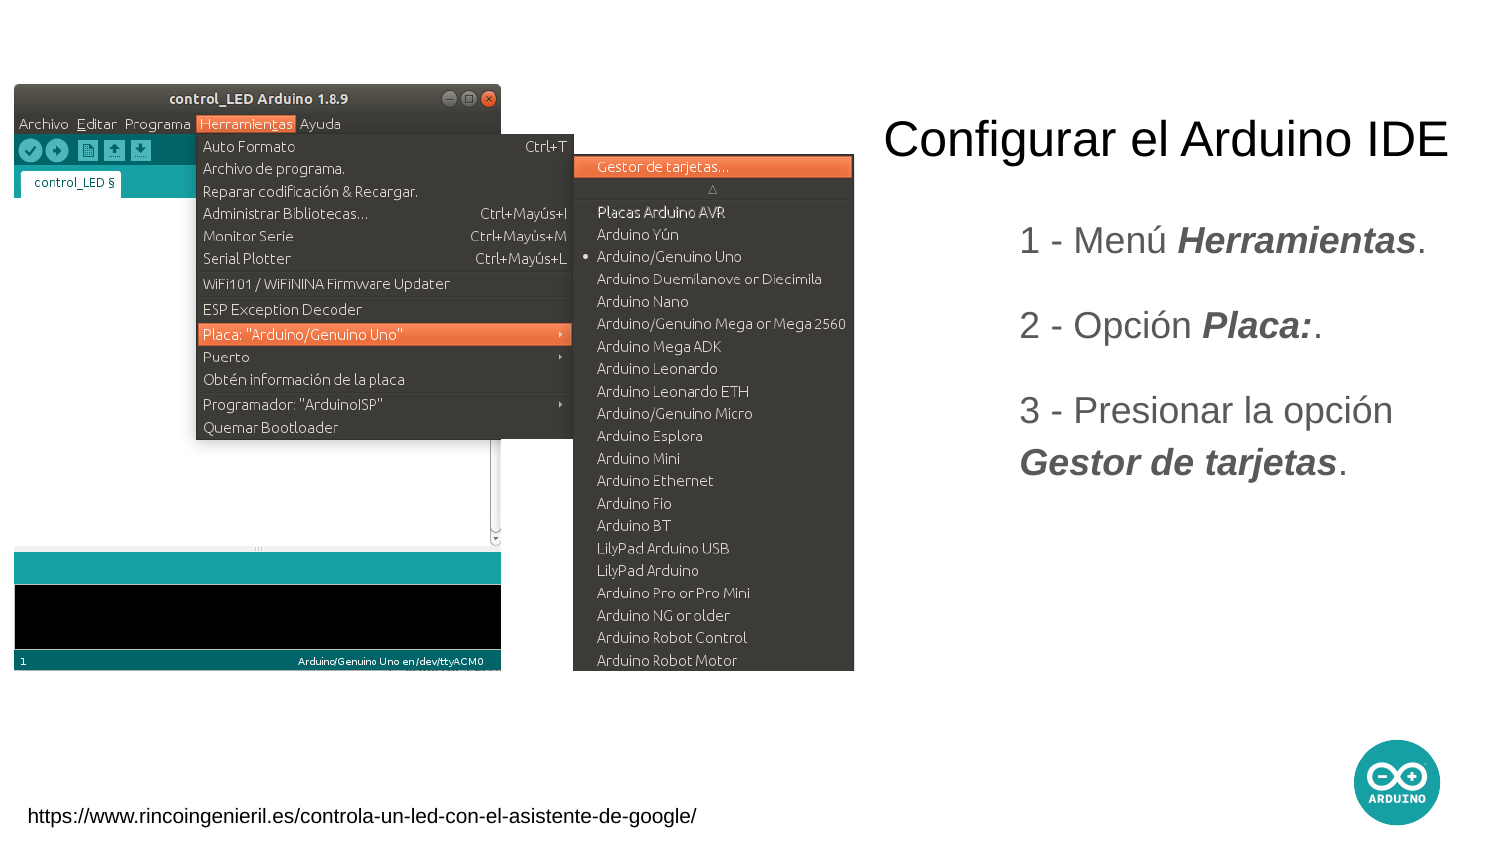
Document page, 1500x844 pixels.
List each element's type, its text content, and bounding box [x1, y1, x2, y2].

picture [1339, 728, 1454, 837]
title Configurar el Arduino IDE [816, 57, 1465, 182]
list 1 - Menú Herramientas. 2 - Opción Placa:. 3 - Presionar la opción Gestor de tarjetas. [1004, 194, 1465, 716]
picture [14, 84, 855, 671]
